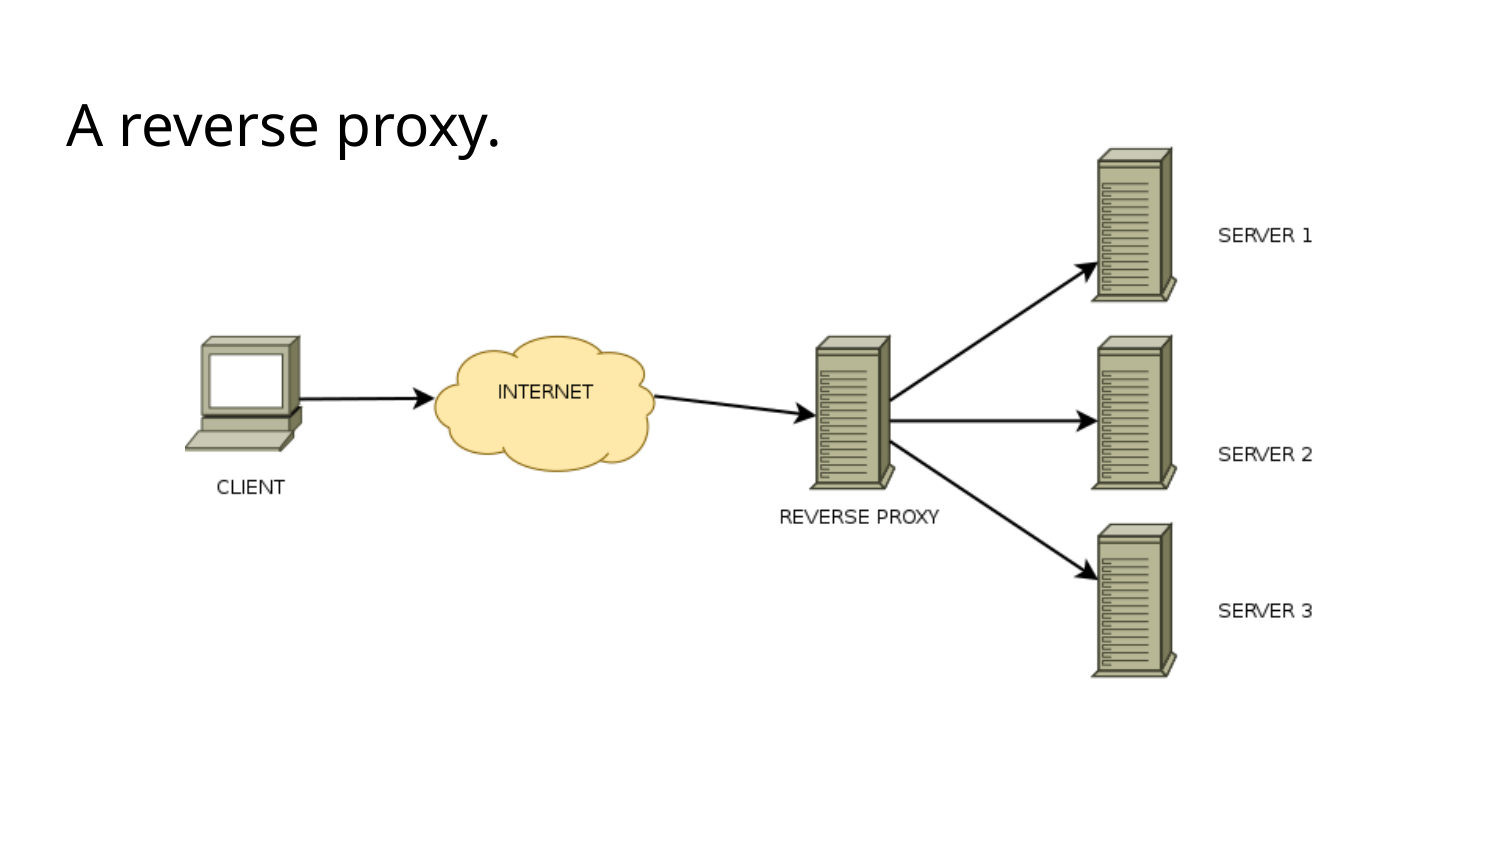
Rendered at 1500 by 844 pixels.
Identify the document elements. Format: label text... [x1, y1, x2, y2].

title A reverse proxy. [51, 72, 1449, 167]
picture [185, 167, 1315, 707]
